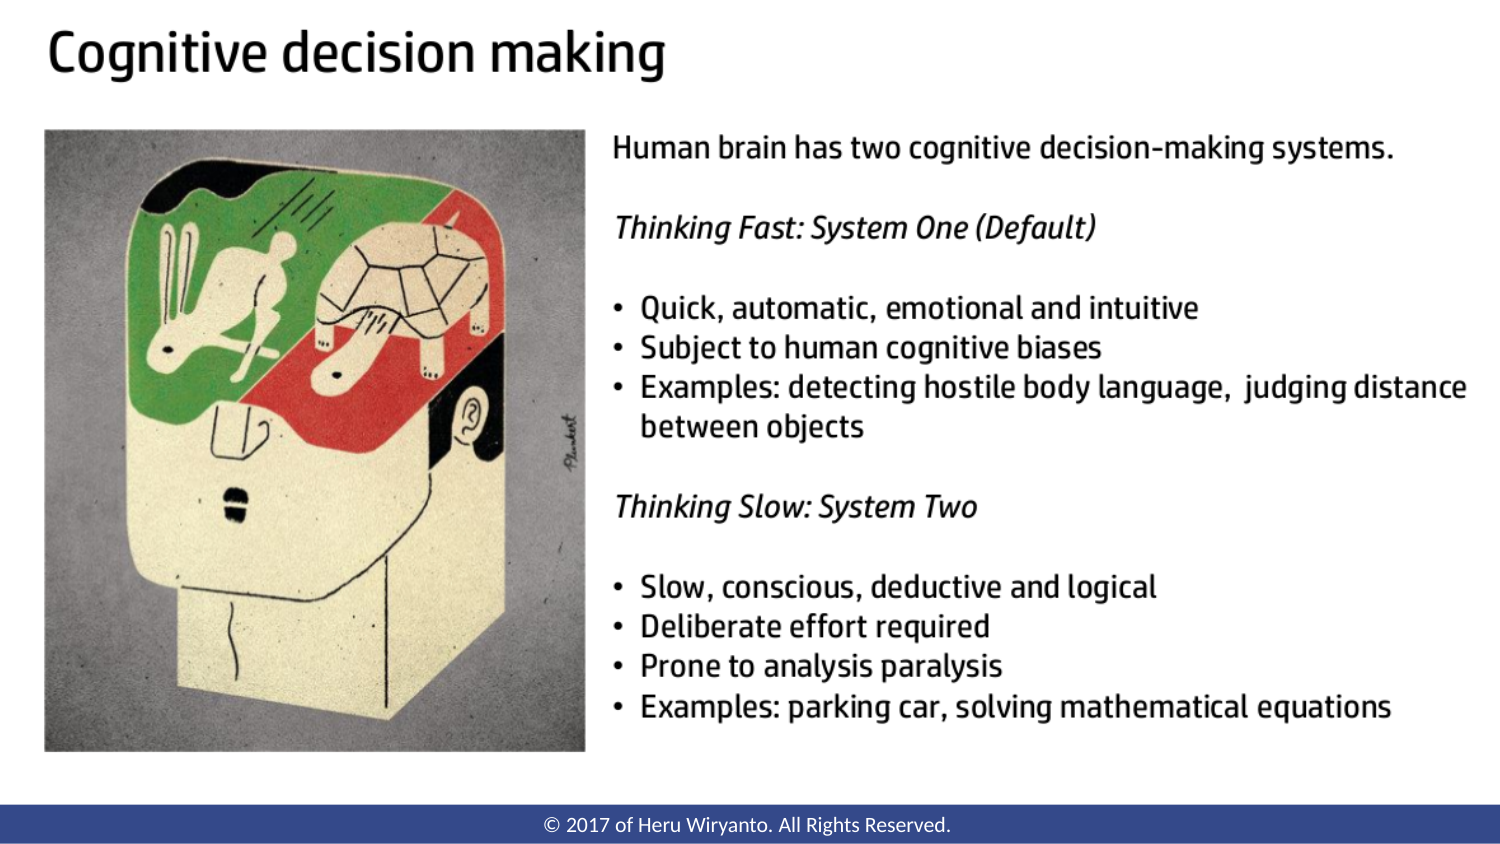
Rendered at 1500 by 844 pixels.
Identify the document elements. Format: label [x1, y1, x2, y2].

picture [29, 21, 1488, 761]
